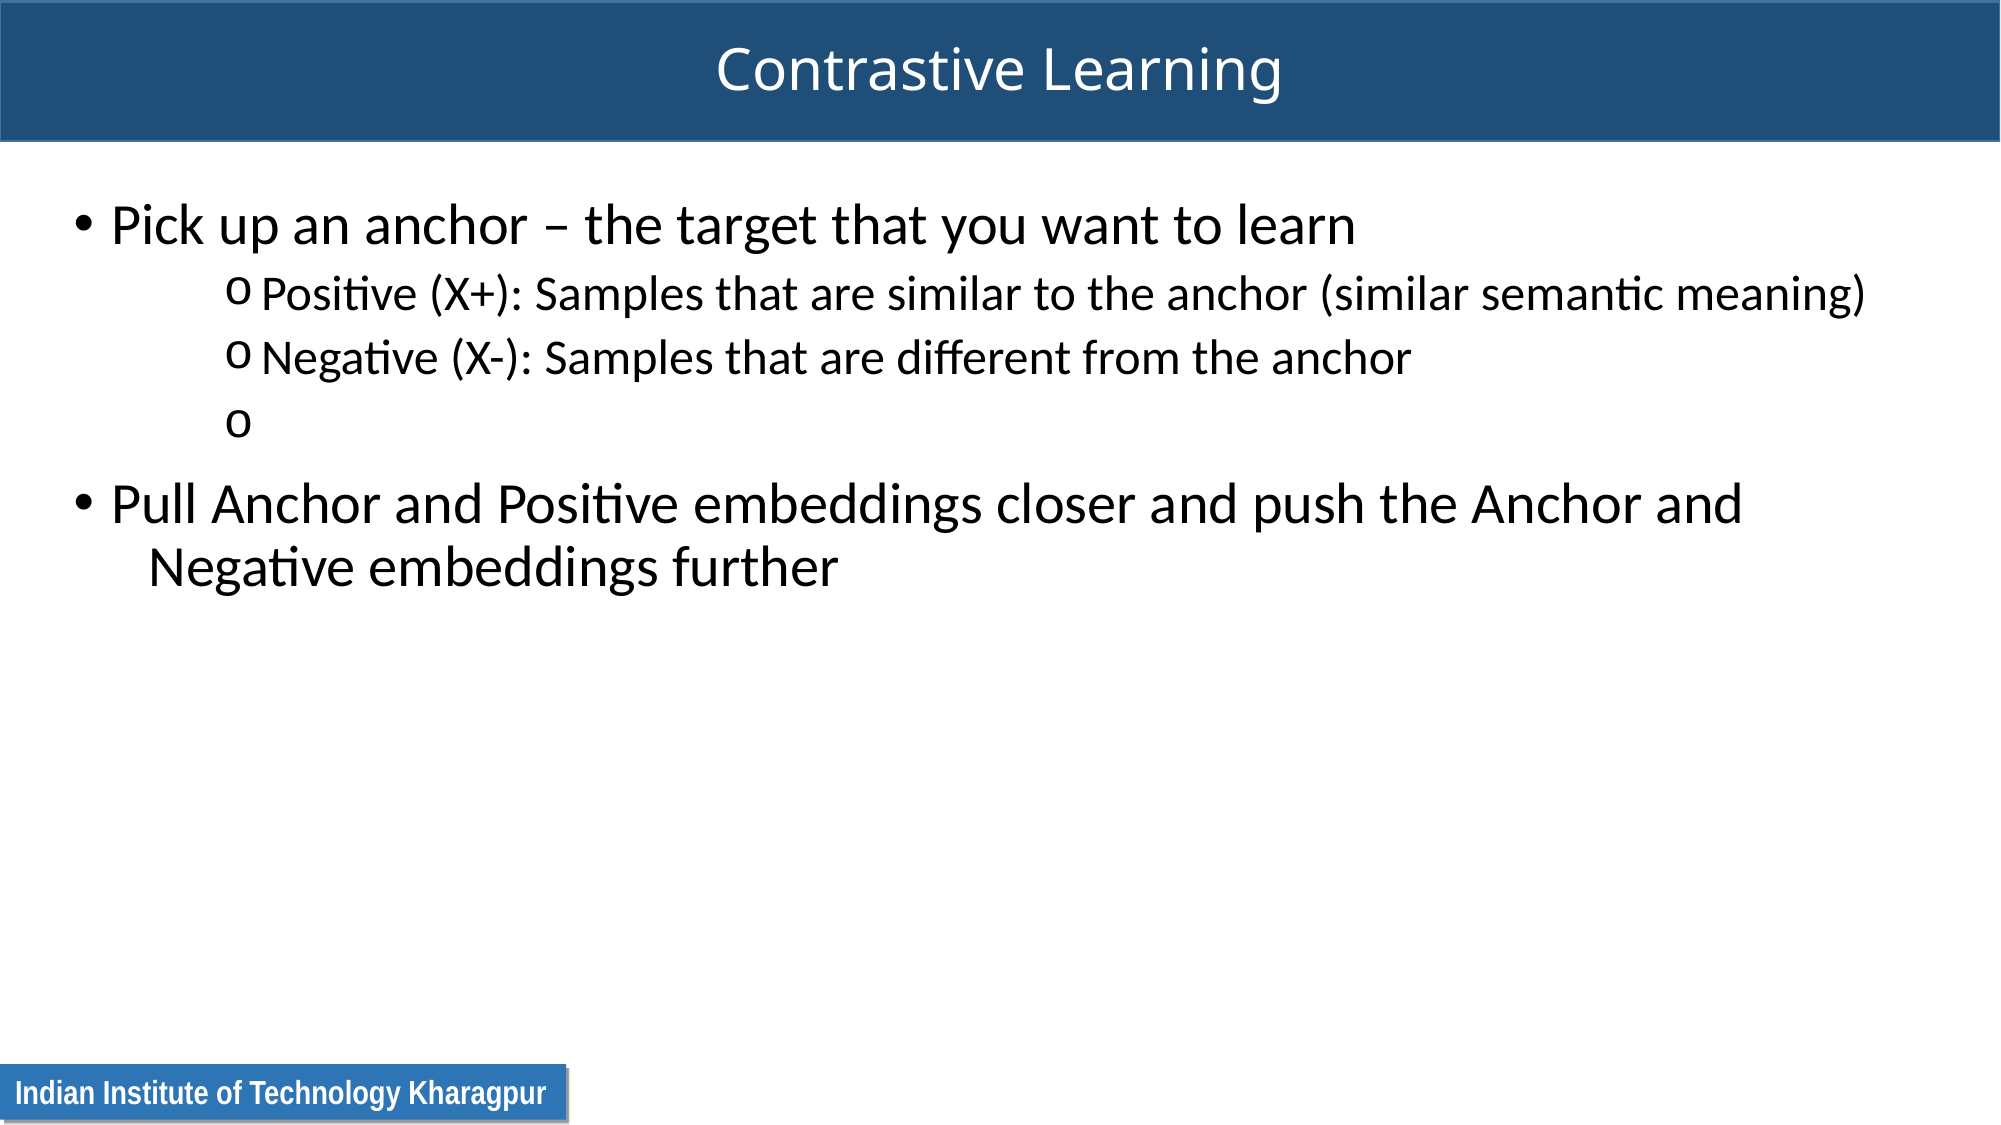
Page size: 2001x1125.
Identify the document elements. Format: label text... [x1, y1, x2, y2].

title Contrastive Learning [0, 1, 2000, 141]
list Pick up an anchor – the target that you want to learn Positive (X+): Samples that are similar to the anchor (similar semantic meaning) Negative (X-): Samples that are different from the anchor Pull Anchor and Positive embeddings closer and push the Anchor and Negative embeddings further [58, 186, 1954, 1065]
